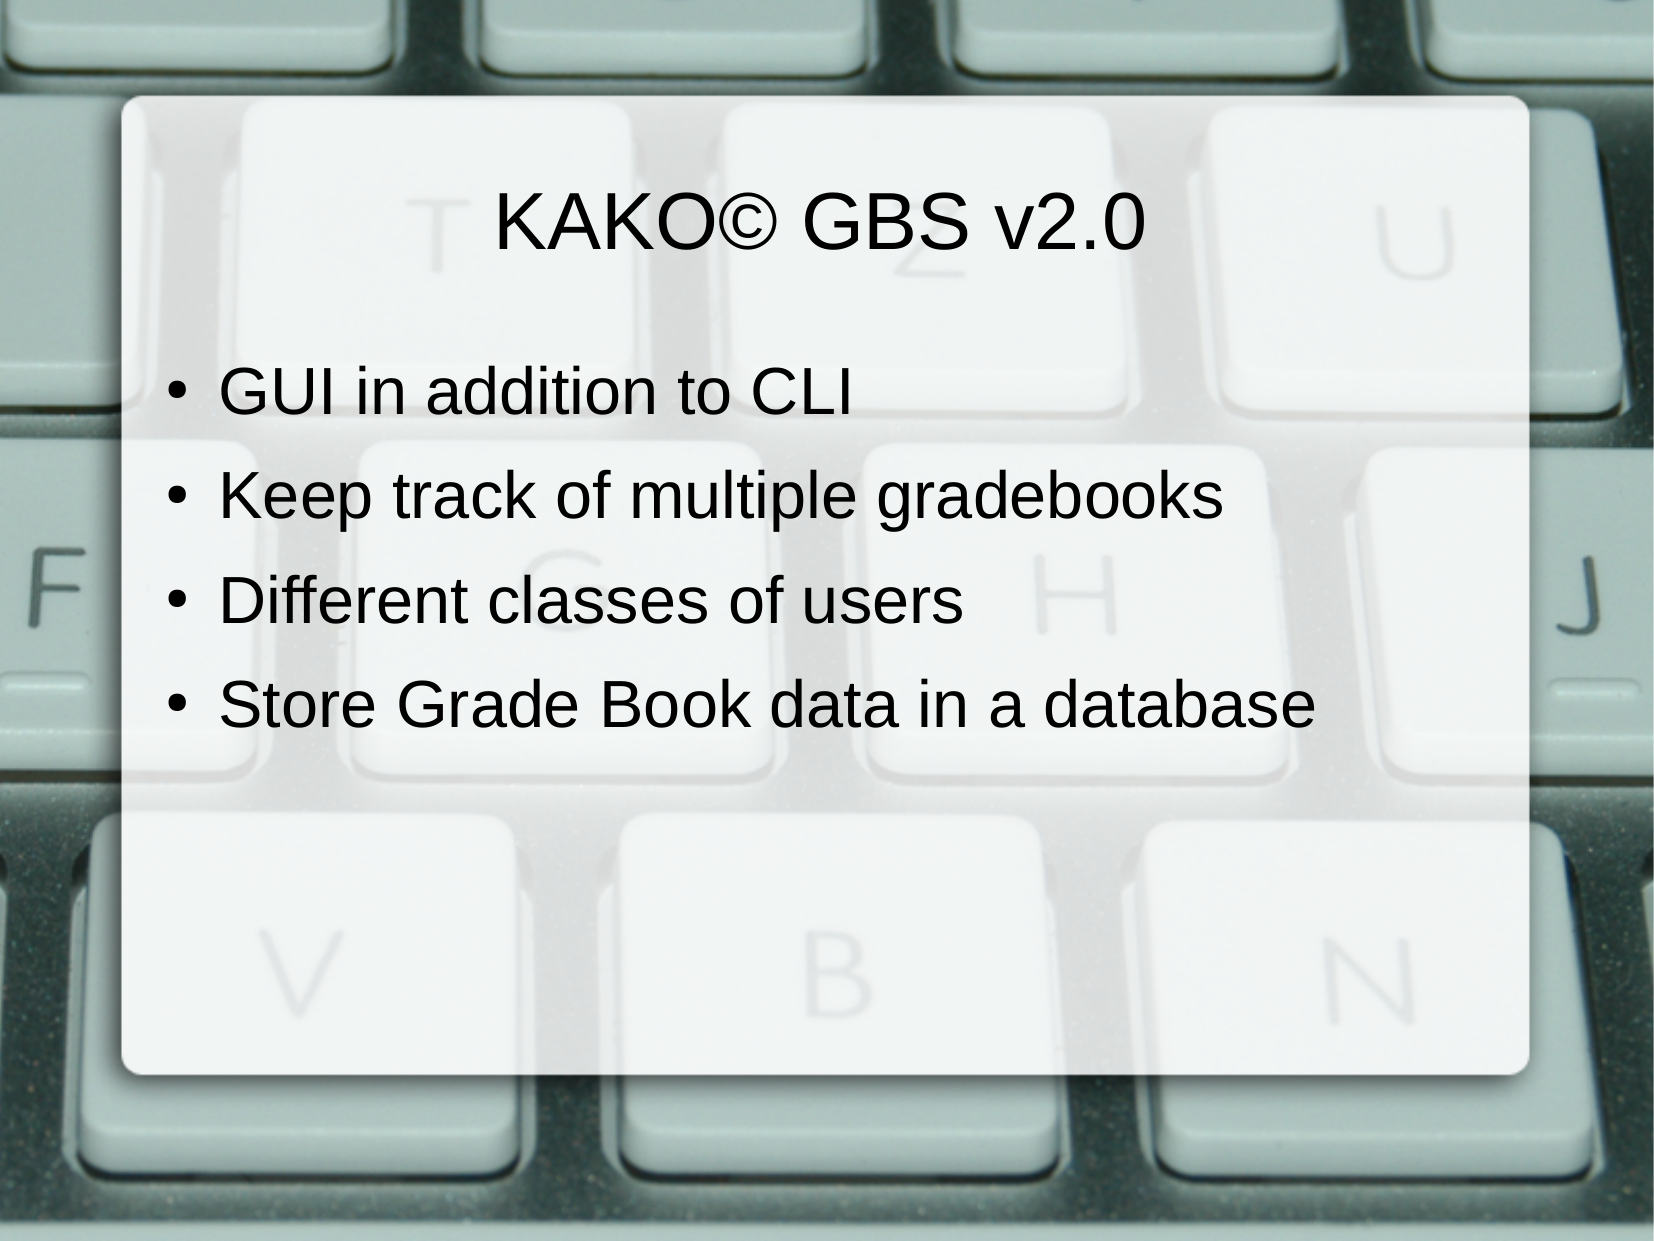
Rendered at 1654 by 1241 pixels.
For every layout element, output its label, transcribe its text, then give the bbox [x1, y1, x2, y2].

list GUI in addition to CLI Keep track of multiple gradebooks Different classes of users Store Grade Book data in a database [147, 354, 1506, 1074]
picture [0, 0, 1654, 1241]
title KAKO© GBS v2.0 [135, 117, 1506, 325]
